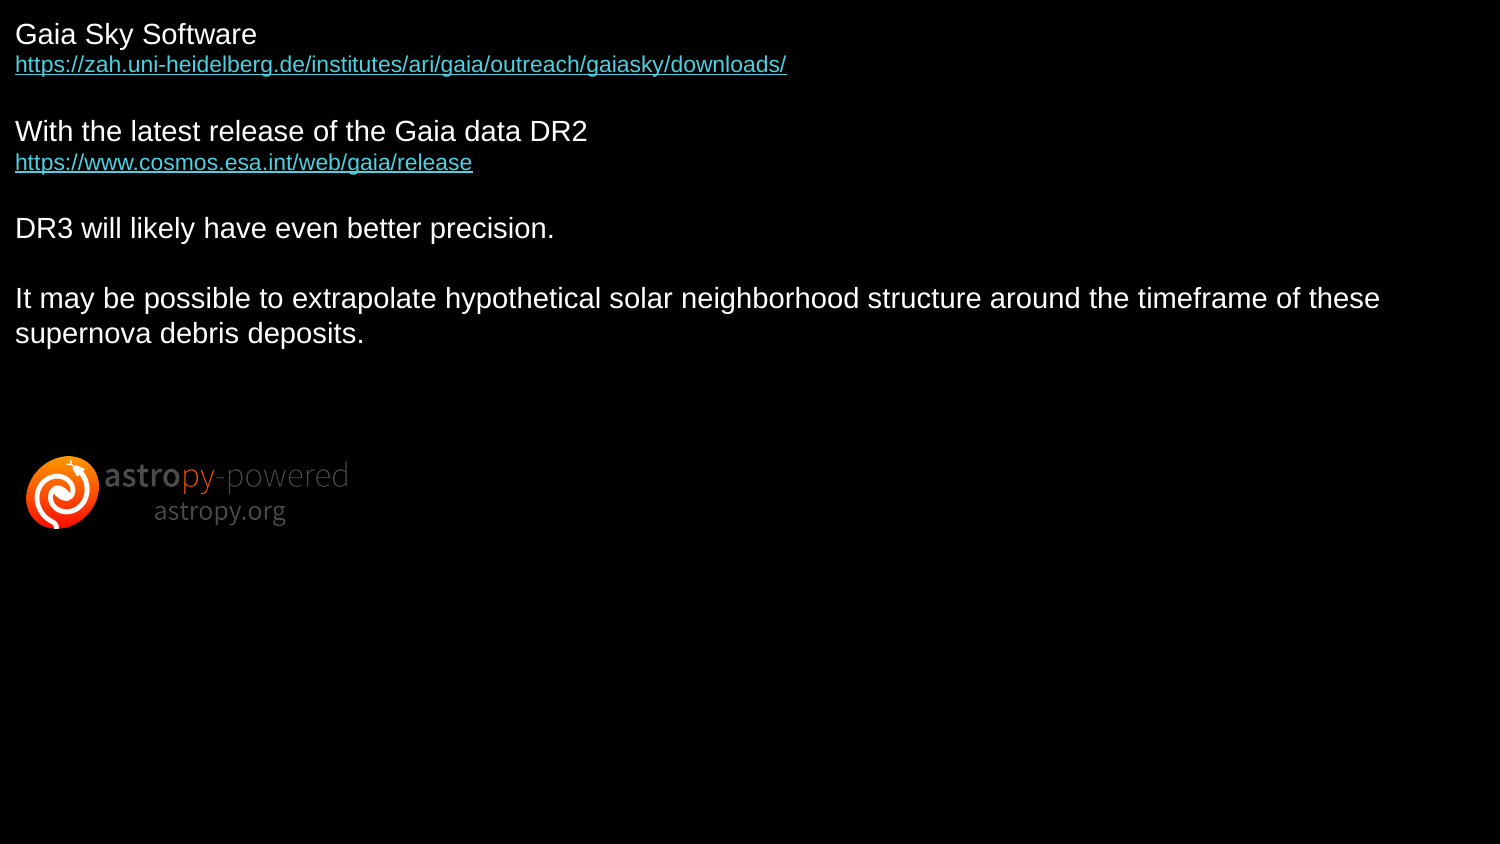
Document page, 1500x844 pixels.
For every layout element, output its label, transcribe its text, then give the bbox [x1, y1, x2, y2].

text_box Gaia Sky Software https://zah.uni-heidelberg.de/institutes/ari/gaia/outreach/gaiasky/downloads/ With the latest release of the Gaia data DR2 https://www.cosmos.esa.int/web/gaia/release DR3 will likely have even better precision. It may be possible to extrapolate hypothetical solar neighborhood structure around the timeframe of these supernova debris deposits. [0, 0, 1500, 844]
picture [26, 456, 350, 529]
